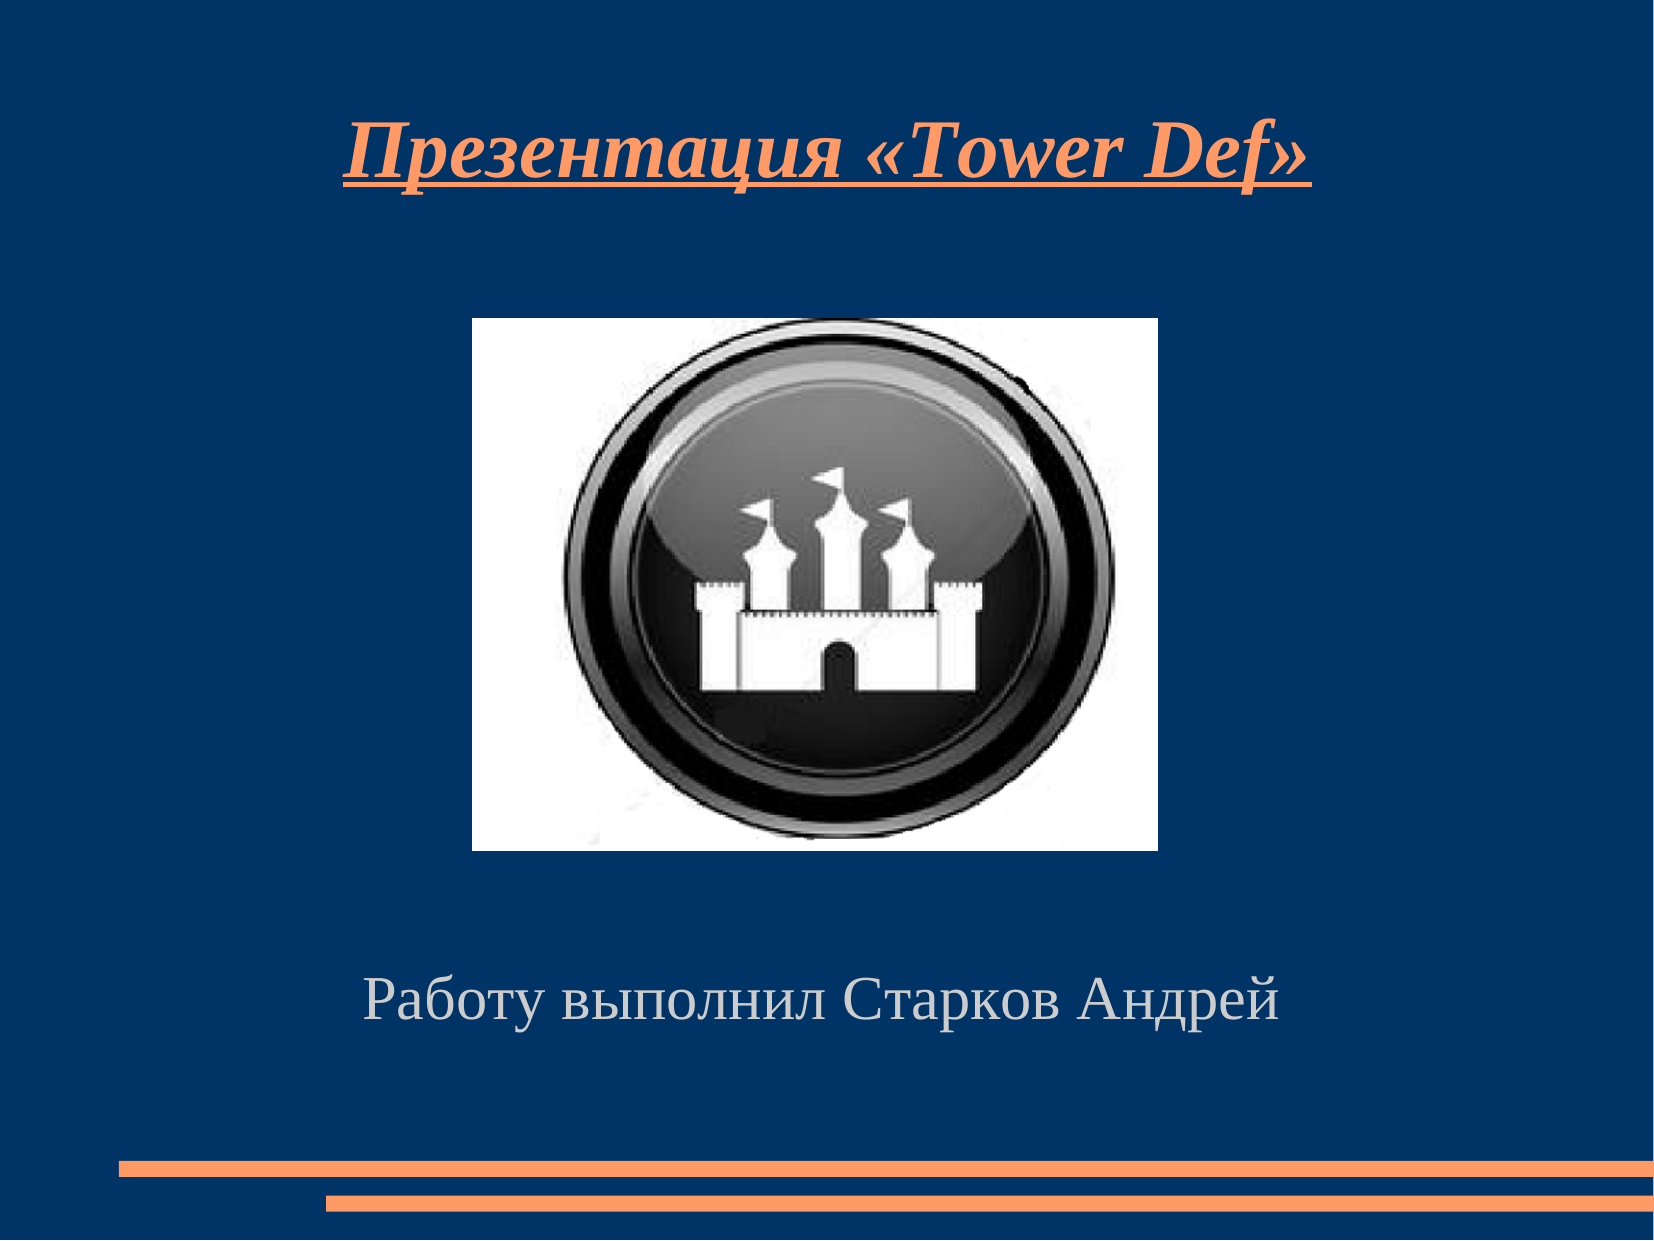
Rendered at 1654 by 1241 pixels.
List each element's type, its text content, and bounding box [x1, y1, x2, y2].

title Презентация «Tower Def» [121, 46, 1534, 254]
picture [472, 318, 1158, 851]
subtitle Работу выполнил Старков Андрей [330, 649, 1313, 1241]
